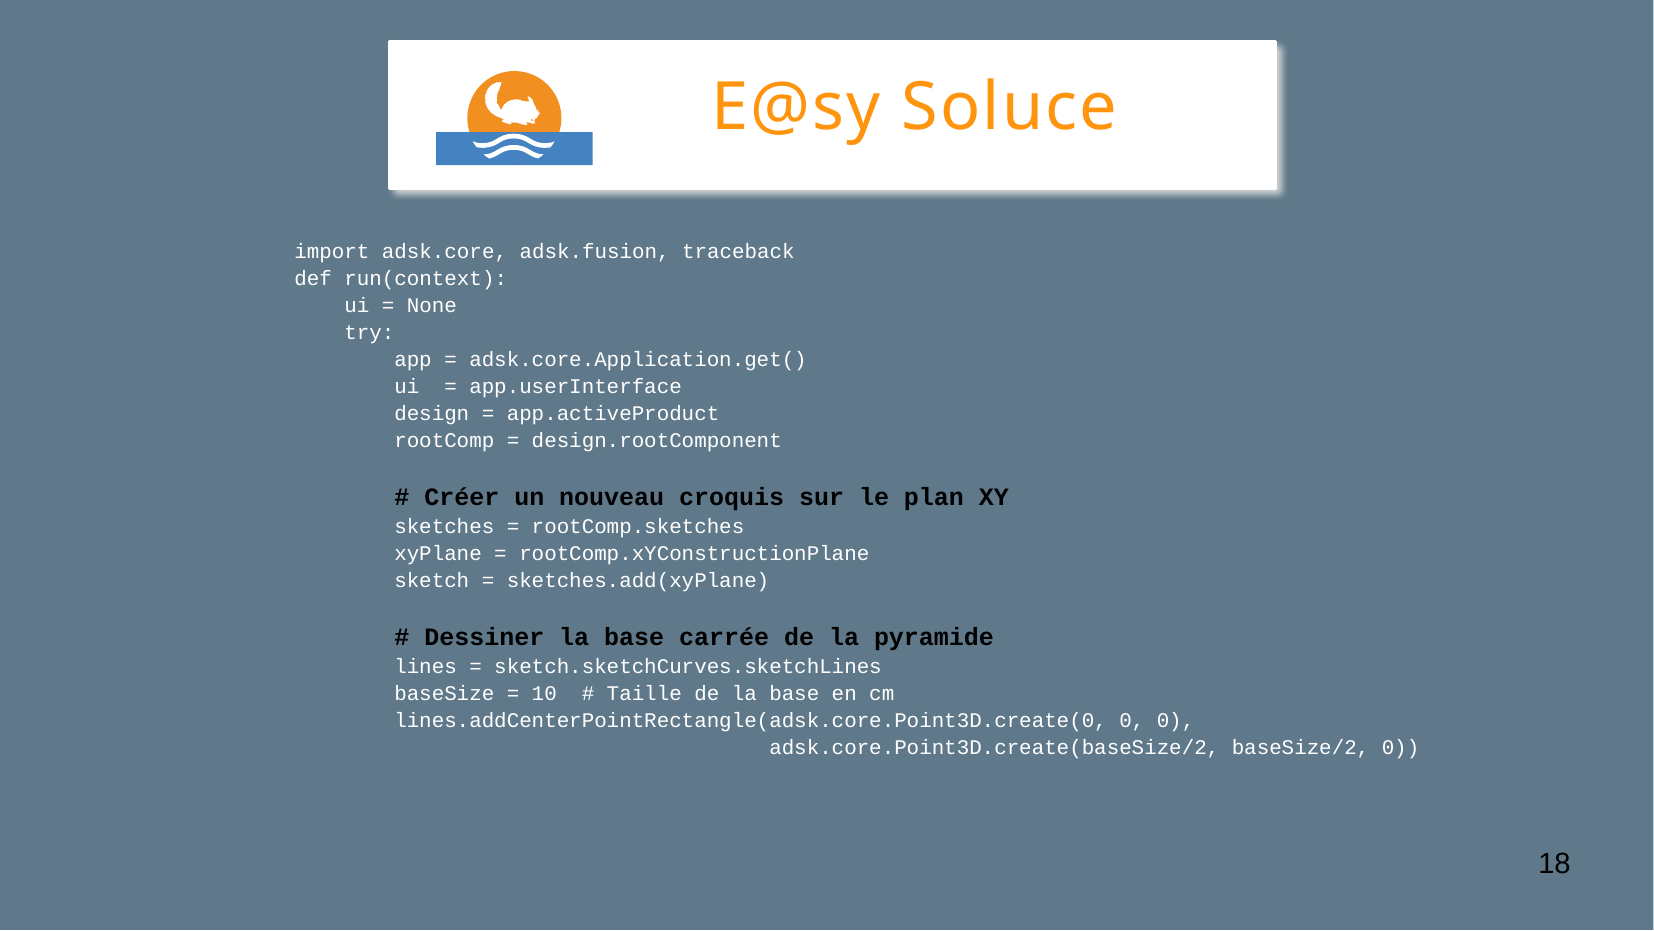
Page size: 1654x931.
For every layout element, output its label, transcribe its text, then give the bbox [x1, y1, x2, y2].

text_box import adsk.core, adsk.fusion, traceback def run(context): ui = None try: app = adsk.core.Application.get() ui = app.userInterface design = app.activeProduct rootComp = design.rootComponent # Créer un nouveau croquis sur le plan XY sketches = rootComp.sketches xyPlane = rootComp.xYConstructionPlane sketch = sketches.add(xyPlane) # Dessiner la base carrée de la pyramide lines = sketch.sketchCurves.sketchLines baseSize = 10 # Taille de la base en cm lines.addCenterPointRectangle(adsk.core.Point3D.create(0, 0, 0), adsk.core.Point3D.create(baseSize/2, baseSize/2, 0)) [279, 230, 1448, 787]
